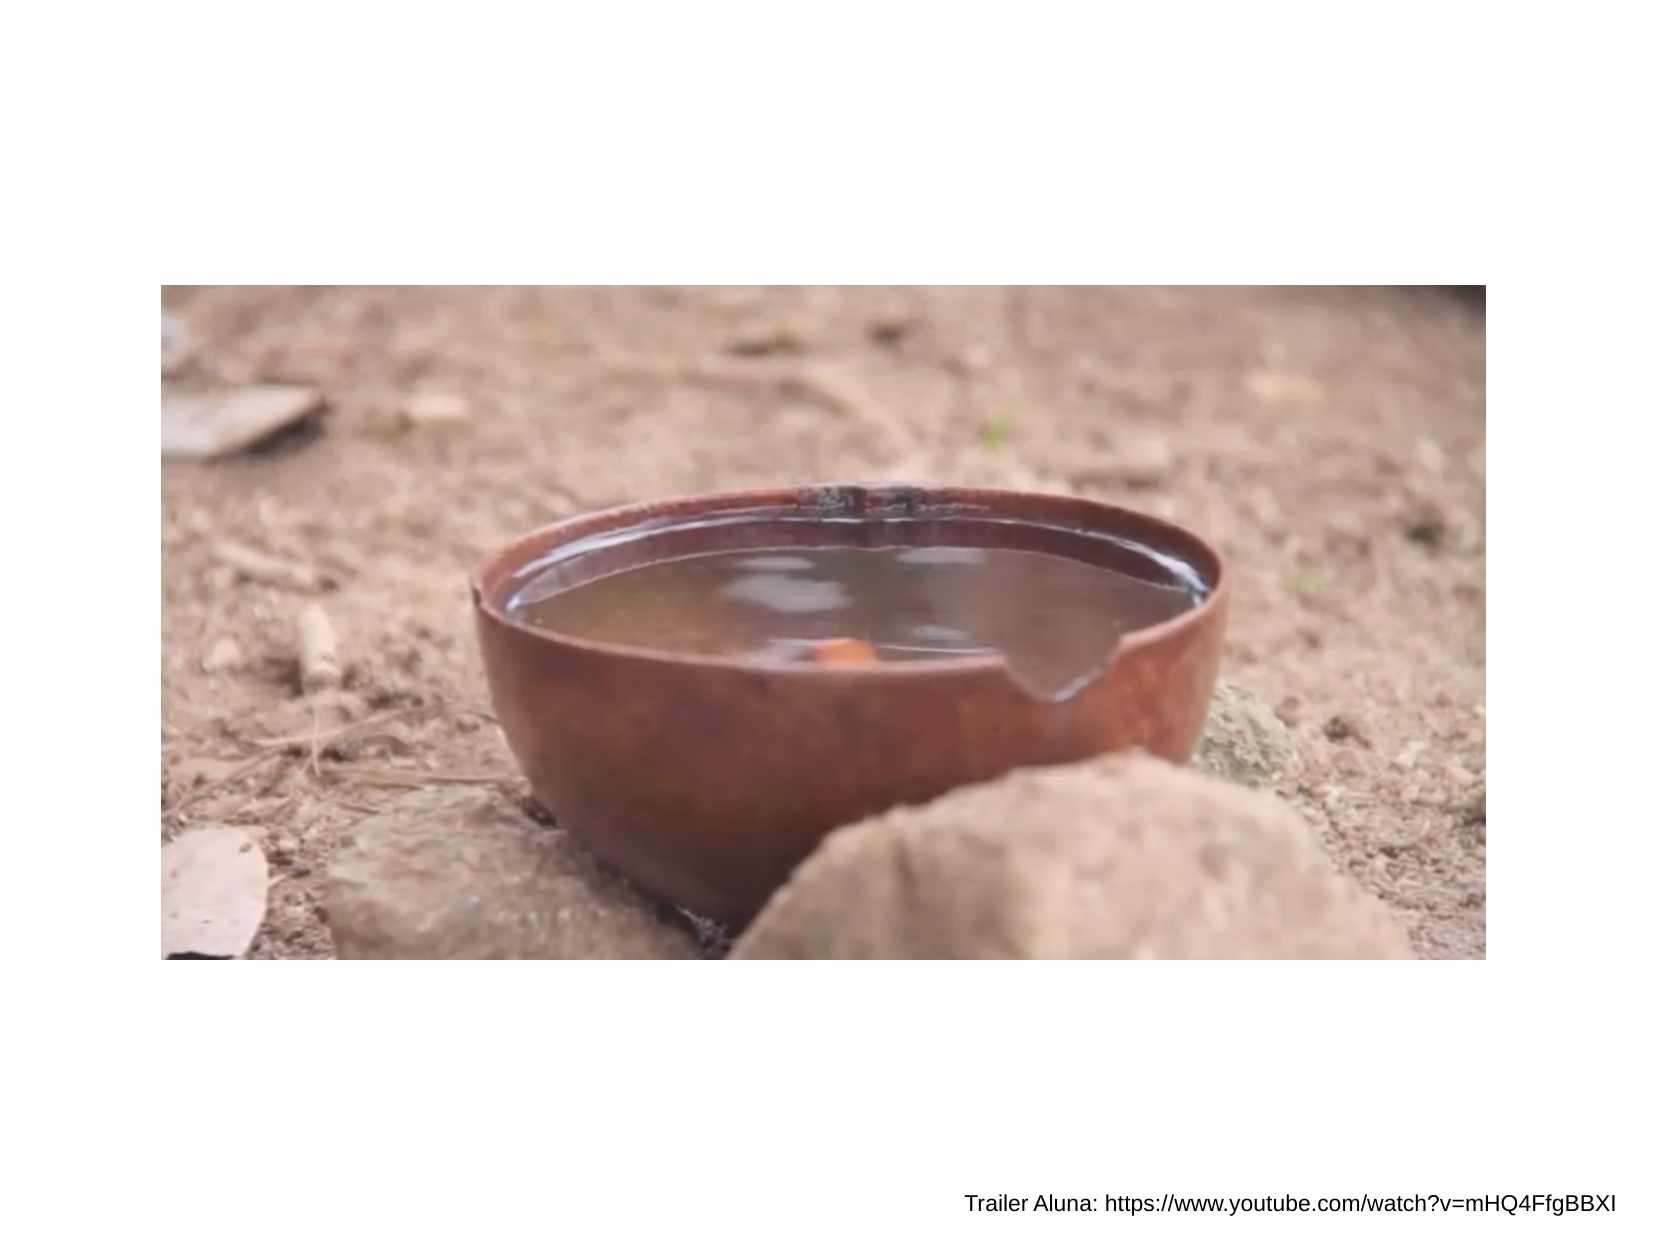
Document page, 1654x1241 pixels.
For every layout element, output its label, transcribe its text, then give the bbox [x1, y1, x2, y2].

picture [161, 285, 1486, 961]
text_box Trailer Aluna: https://www.youtube.com/watch?v=mHQ4FfgBBXI [949, 1183, 1654, 1241]
